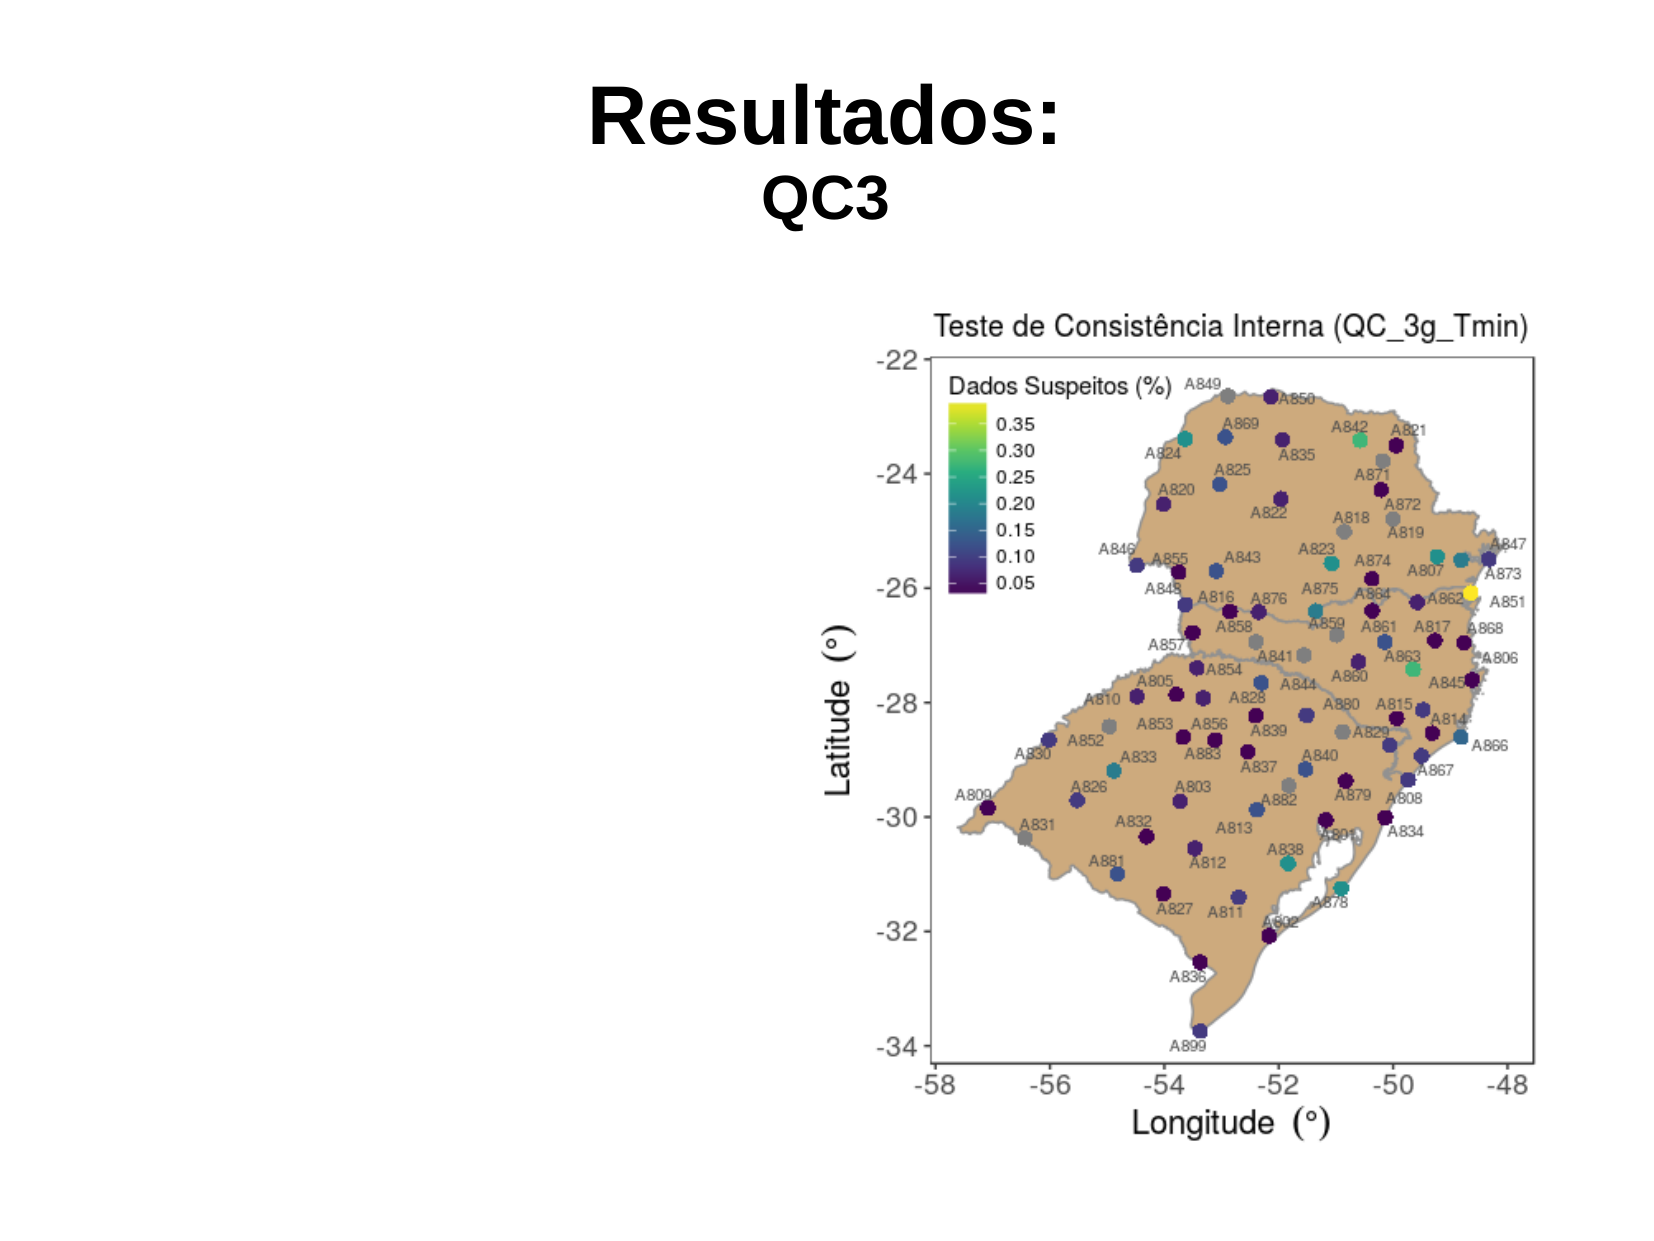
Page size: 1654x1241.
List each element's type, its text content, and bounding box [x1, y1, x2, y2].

picture [810, 300, 1546, 1155]
text_box Resultados: QC3 [82, 49, 1569, 255]
